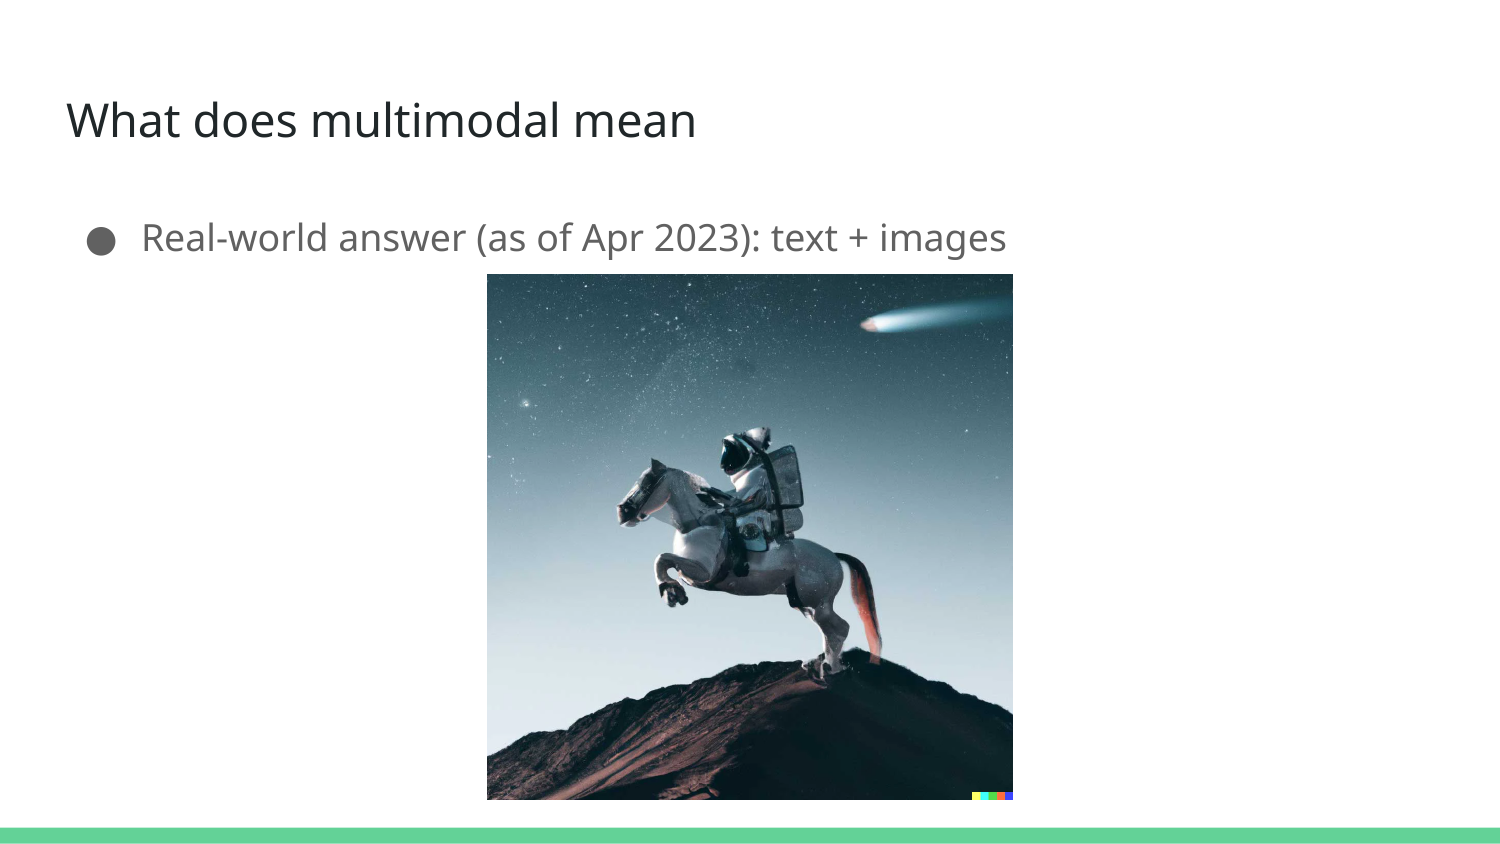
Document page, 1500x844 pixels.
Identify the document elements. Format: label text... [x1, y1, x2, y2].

list Real-world answer (as of Apr 2023): text + images [51, 189, 1449, 750]
picture [487, 274, 1013, 800]
title What does multimodal mean [51, 72, 1449, 167]
